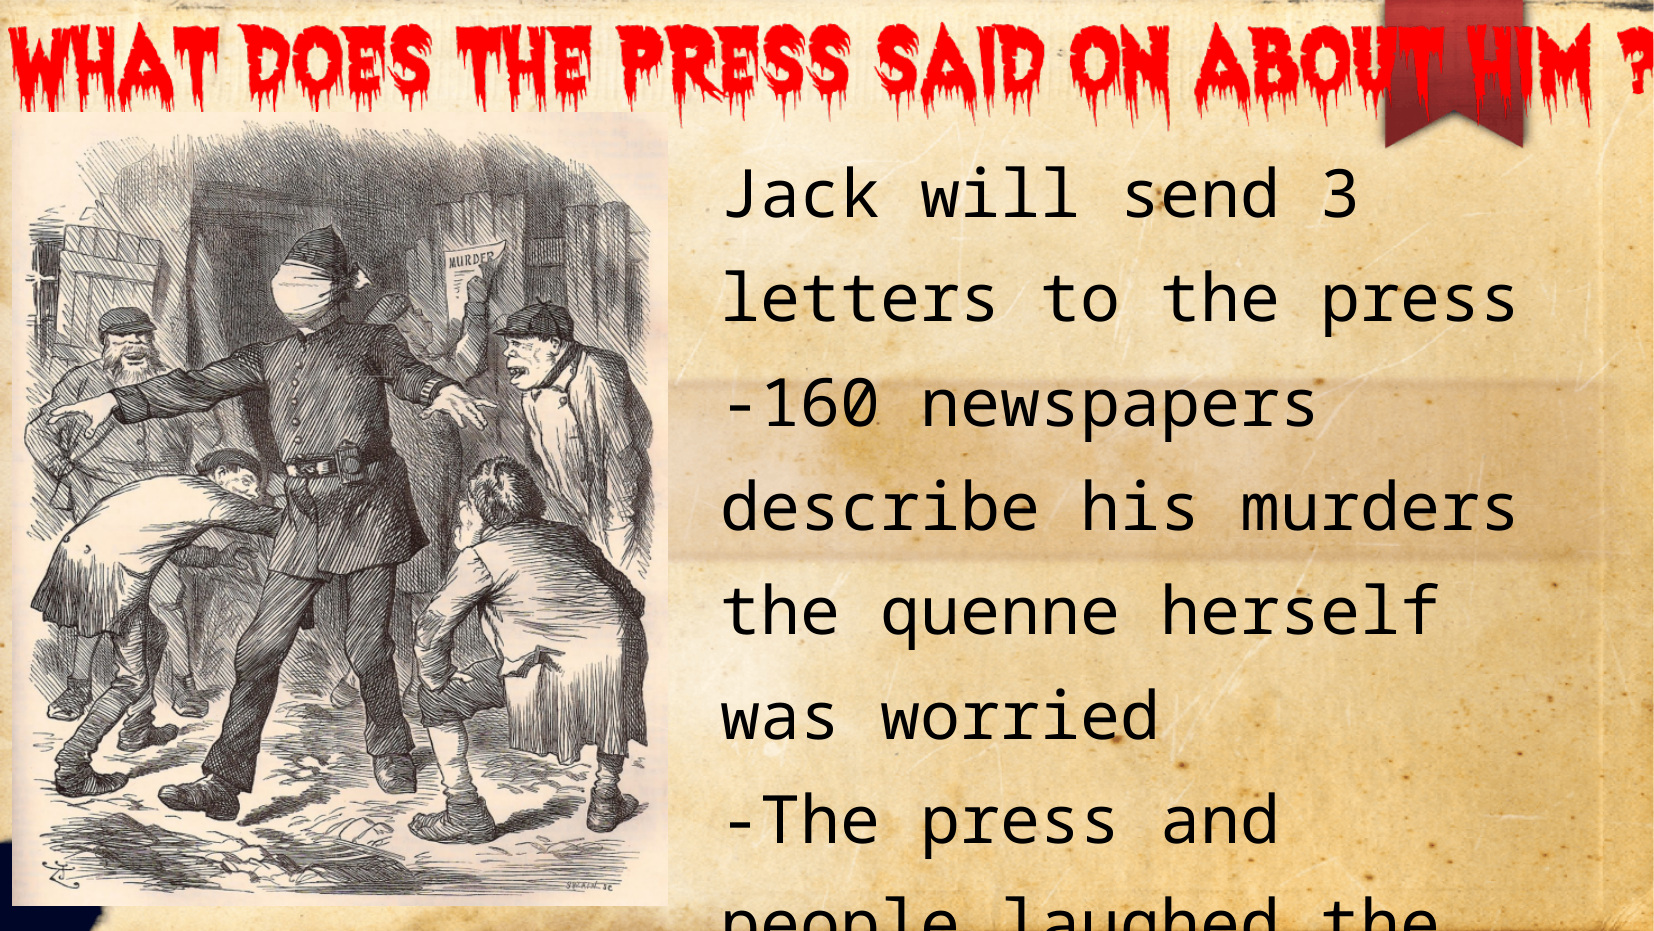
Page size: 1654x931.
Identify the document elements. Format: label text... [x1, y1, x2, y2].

picture [0, 0, 1654, 931]
text_box Jack will send 3 letters to the press -160 newspapers describe his murders the quenne herself was worried -The press and people laughed the police [706, 135, 1539, 931]
